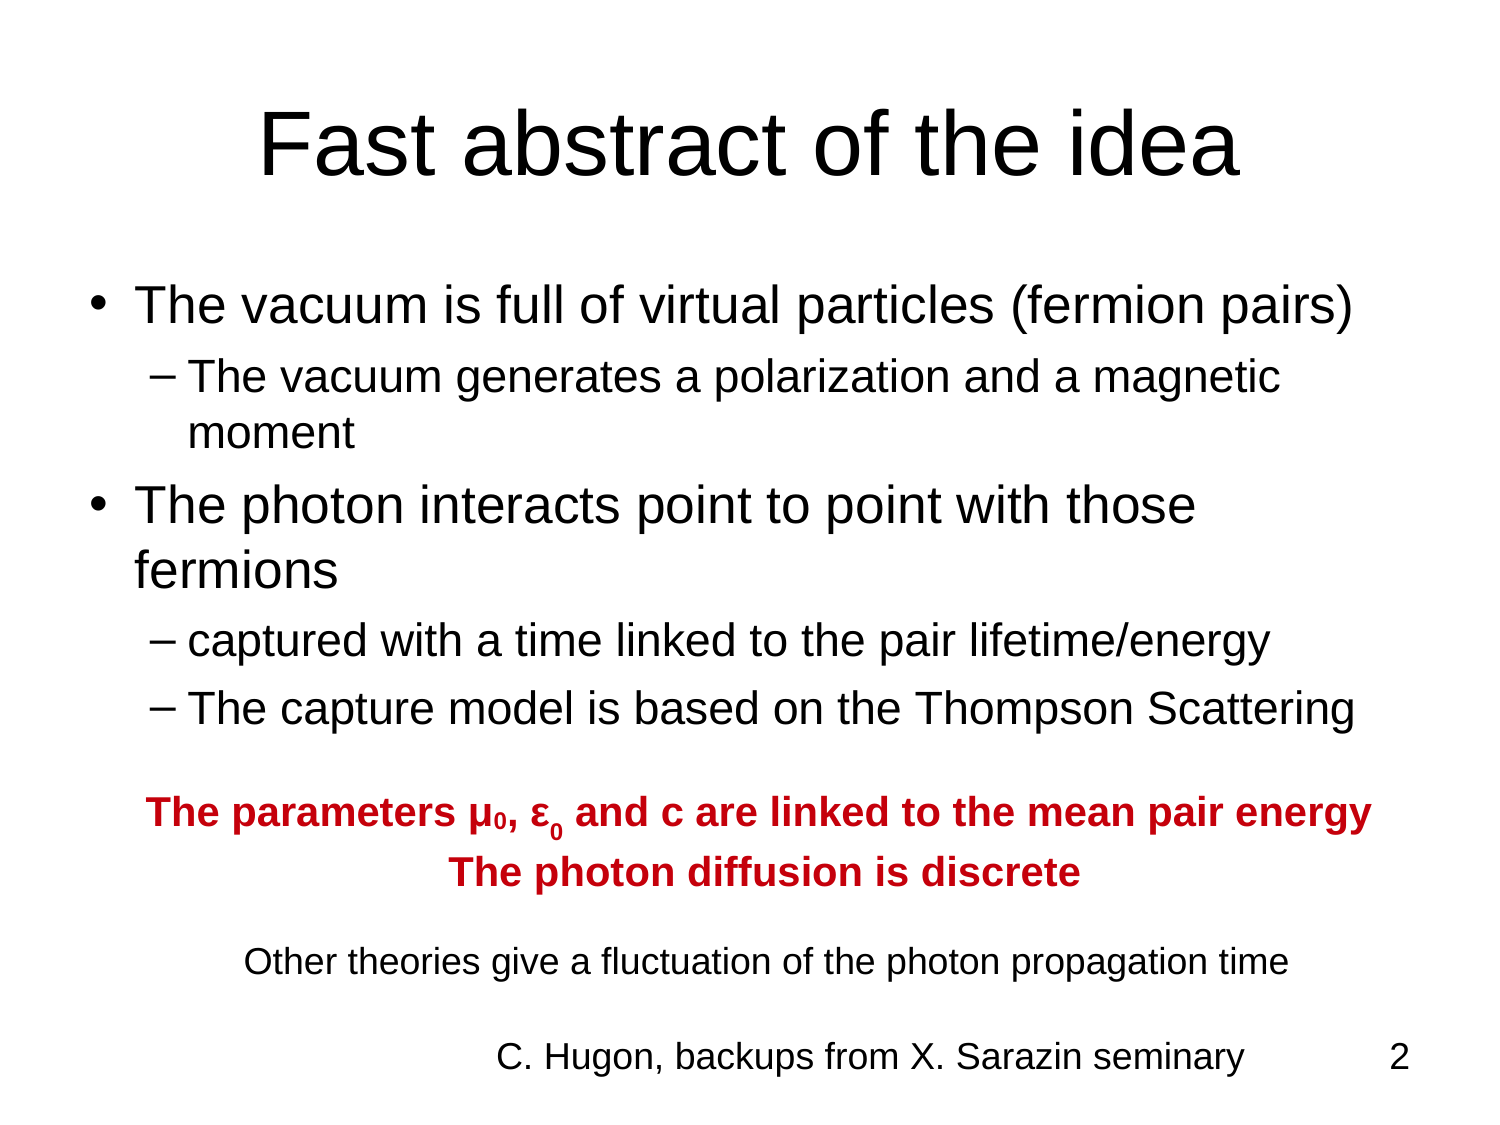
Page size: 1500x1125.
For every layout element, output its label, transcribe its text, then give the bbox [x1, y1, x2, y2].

text_box The parameters μ0, ε0 and c are linked to the mean pair energy The photon diffusion is discrete [130, 777, 1399, 907]
text_box Other theories give a fluctuation of the photon propagation time [228, 930, 1306, 990]
list The vacuum is full of virtual particles (fermion pairs) The vacuum generates a polarization and a magnetic moment The photon interacts point to point with those fermions captured with a time linked to the pair lifetime/energy The capture model is based on the Thompson Scattering [75, 262, 1426, 856]
title Fast abstract of the idea [75, 45, 1426, 233]
